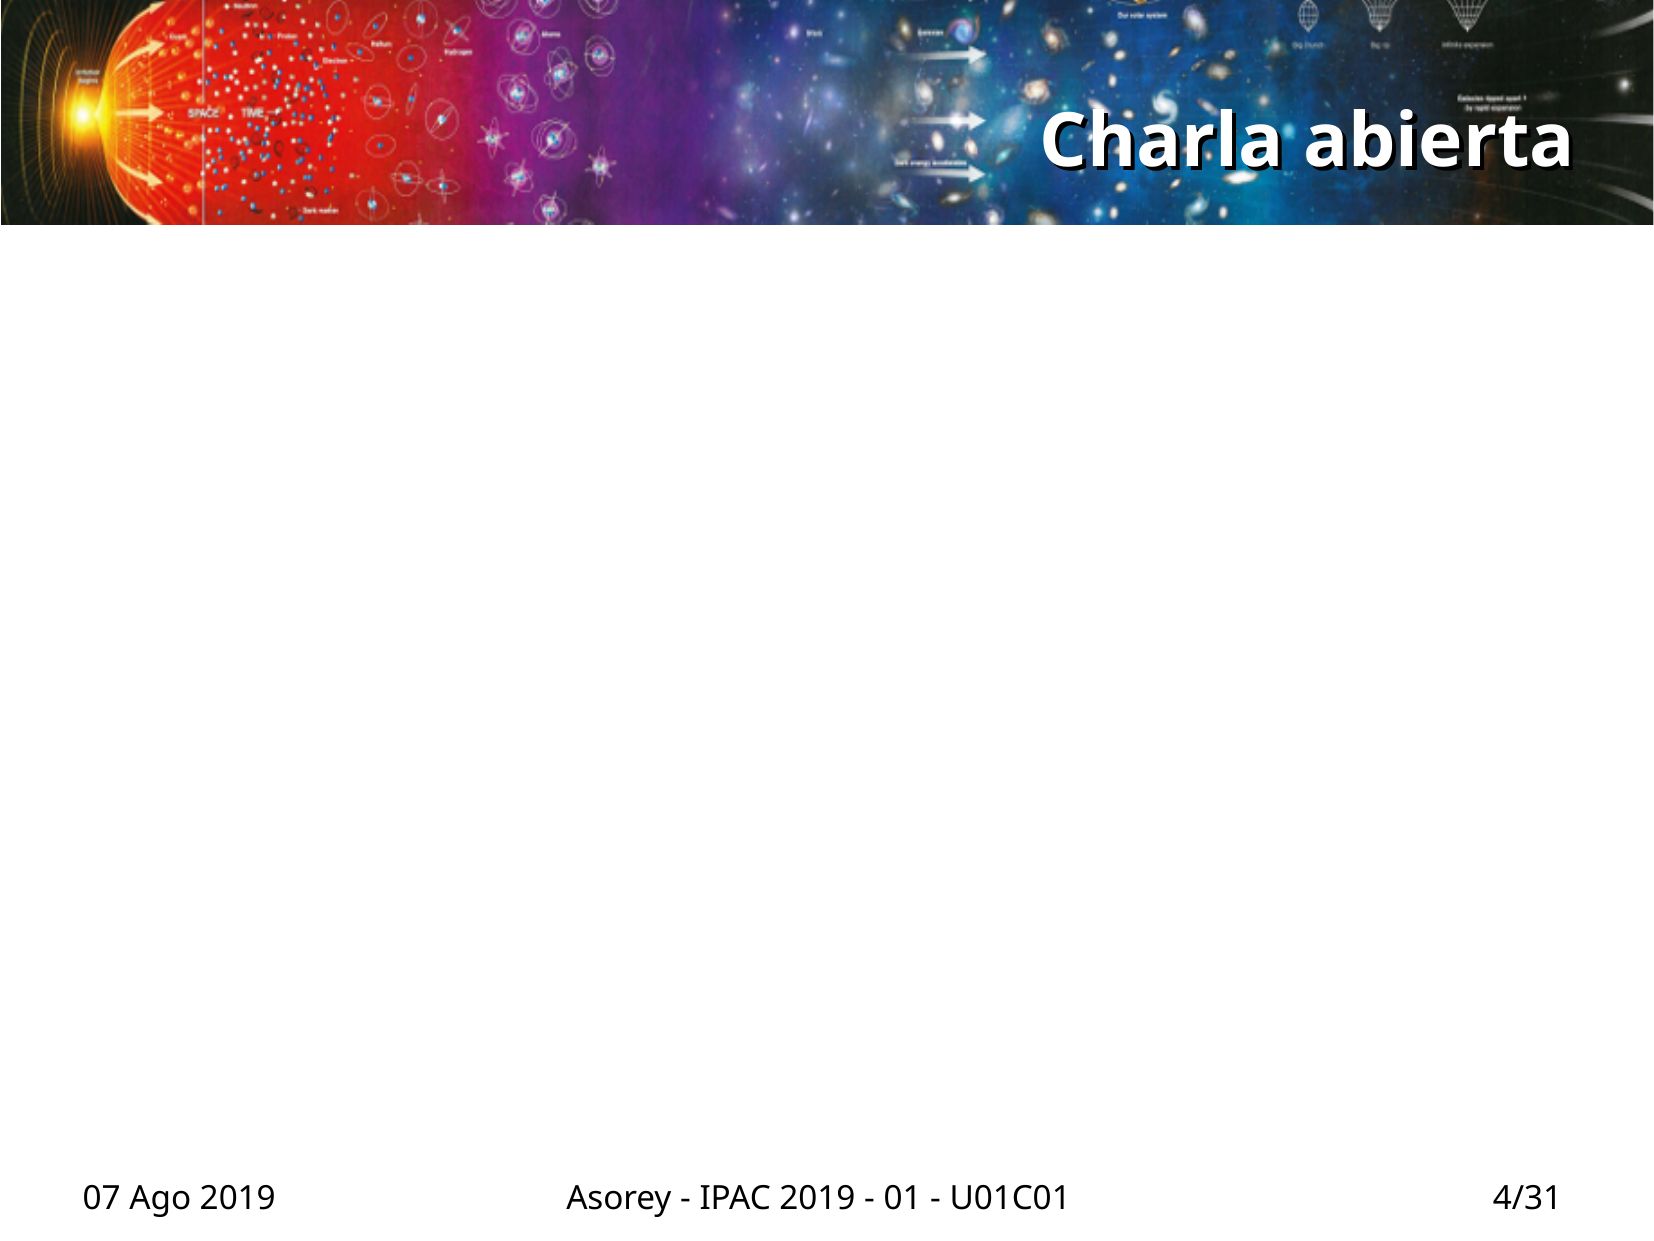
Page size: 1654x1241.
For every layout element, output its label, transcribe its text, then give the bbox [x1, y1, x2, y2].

title Charla abierta [86, 49, 1576, 226]
picture [1, 0, 1654, 225]
